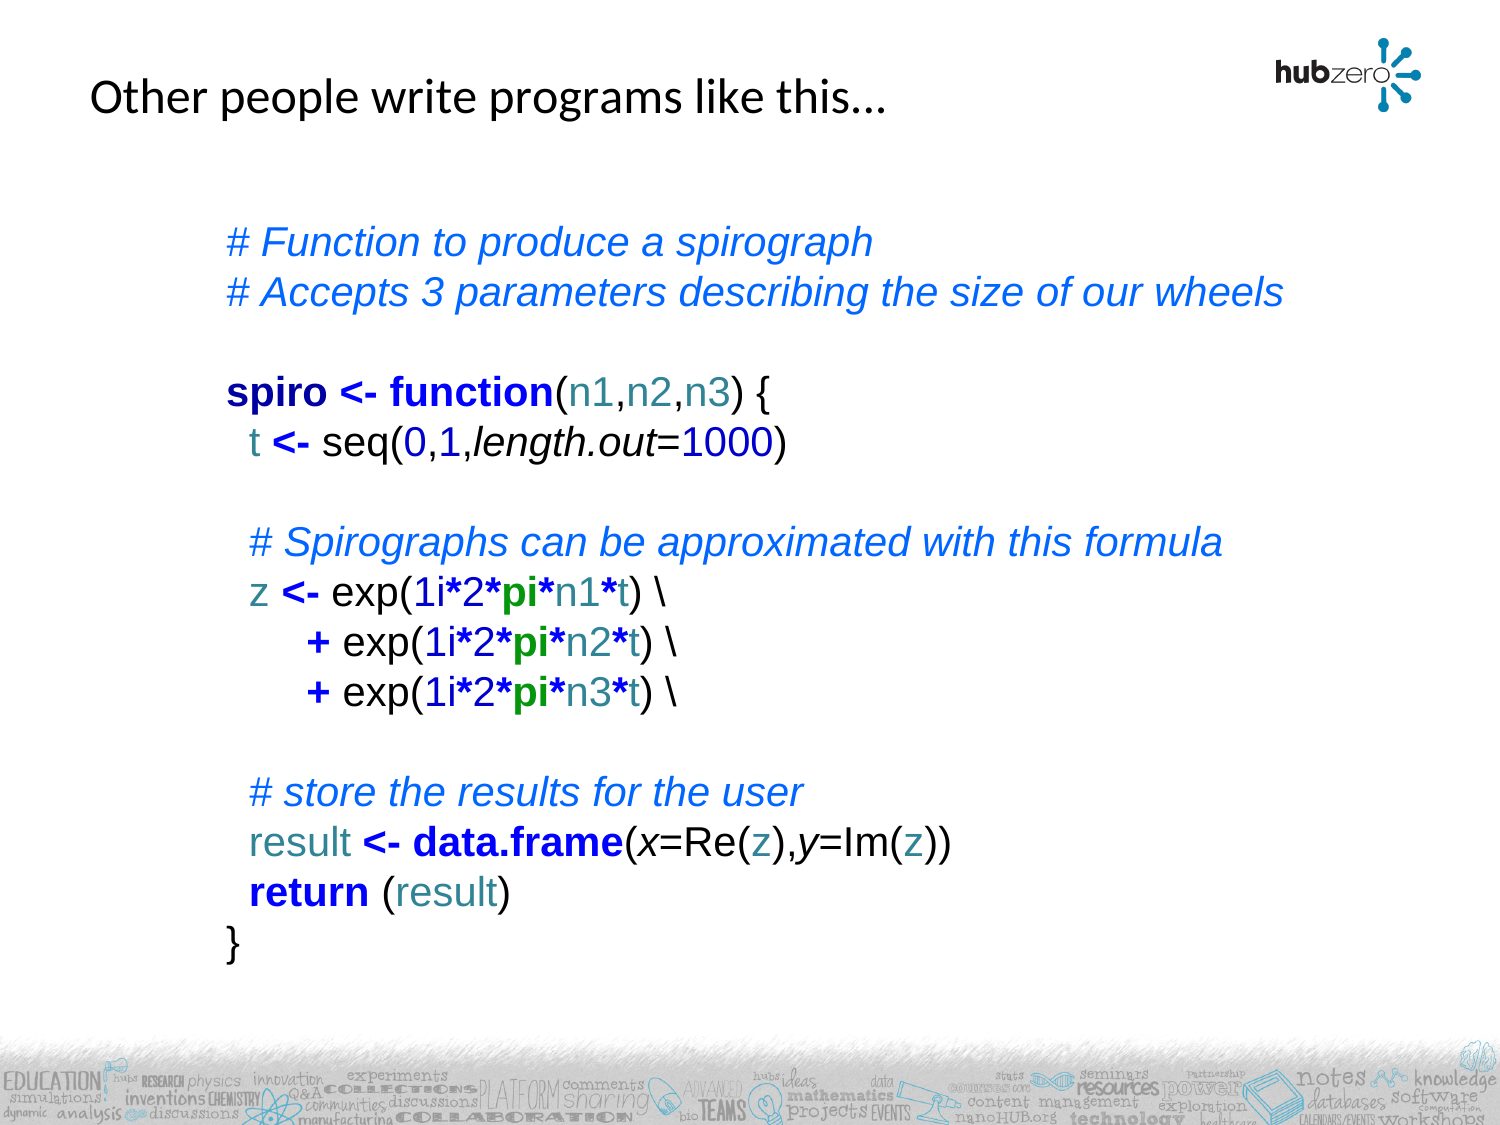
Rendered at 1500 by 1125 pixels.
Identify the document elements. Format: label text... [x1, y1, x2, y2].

picture [1272, 35, 1424, 44]
title Other people write programs like this... [75, 44, 1426, 144]
text_box # Function to produce a spirograph # Accepts 3 parameters describing the size of our wheels spiro <- function(n1,n2,n3) { t <- seq(0,1,length.out=1000) # Spirographs can be approximated with this formula z <- exp(1i*2*pi*n1*t) \ + exp(1i*2*pi*n2*t) \ + exp(1i*2*pi*n3*t) \ # store the results for the user result <- data.frame(x=Re(z),y=Im(z)) return (result) } [211, 207, 1299, 973]
picture [0, 1034, 1500, 1125]
